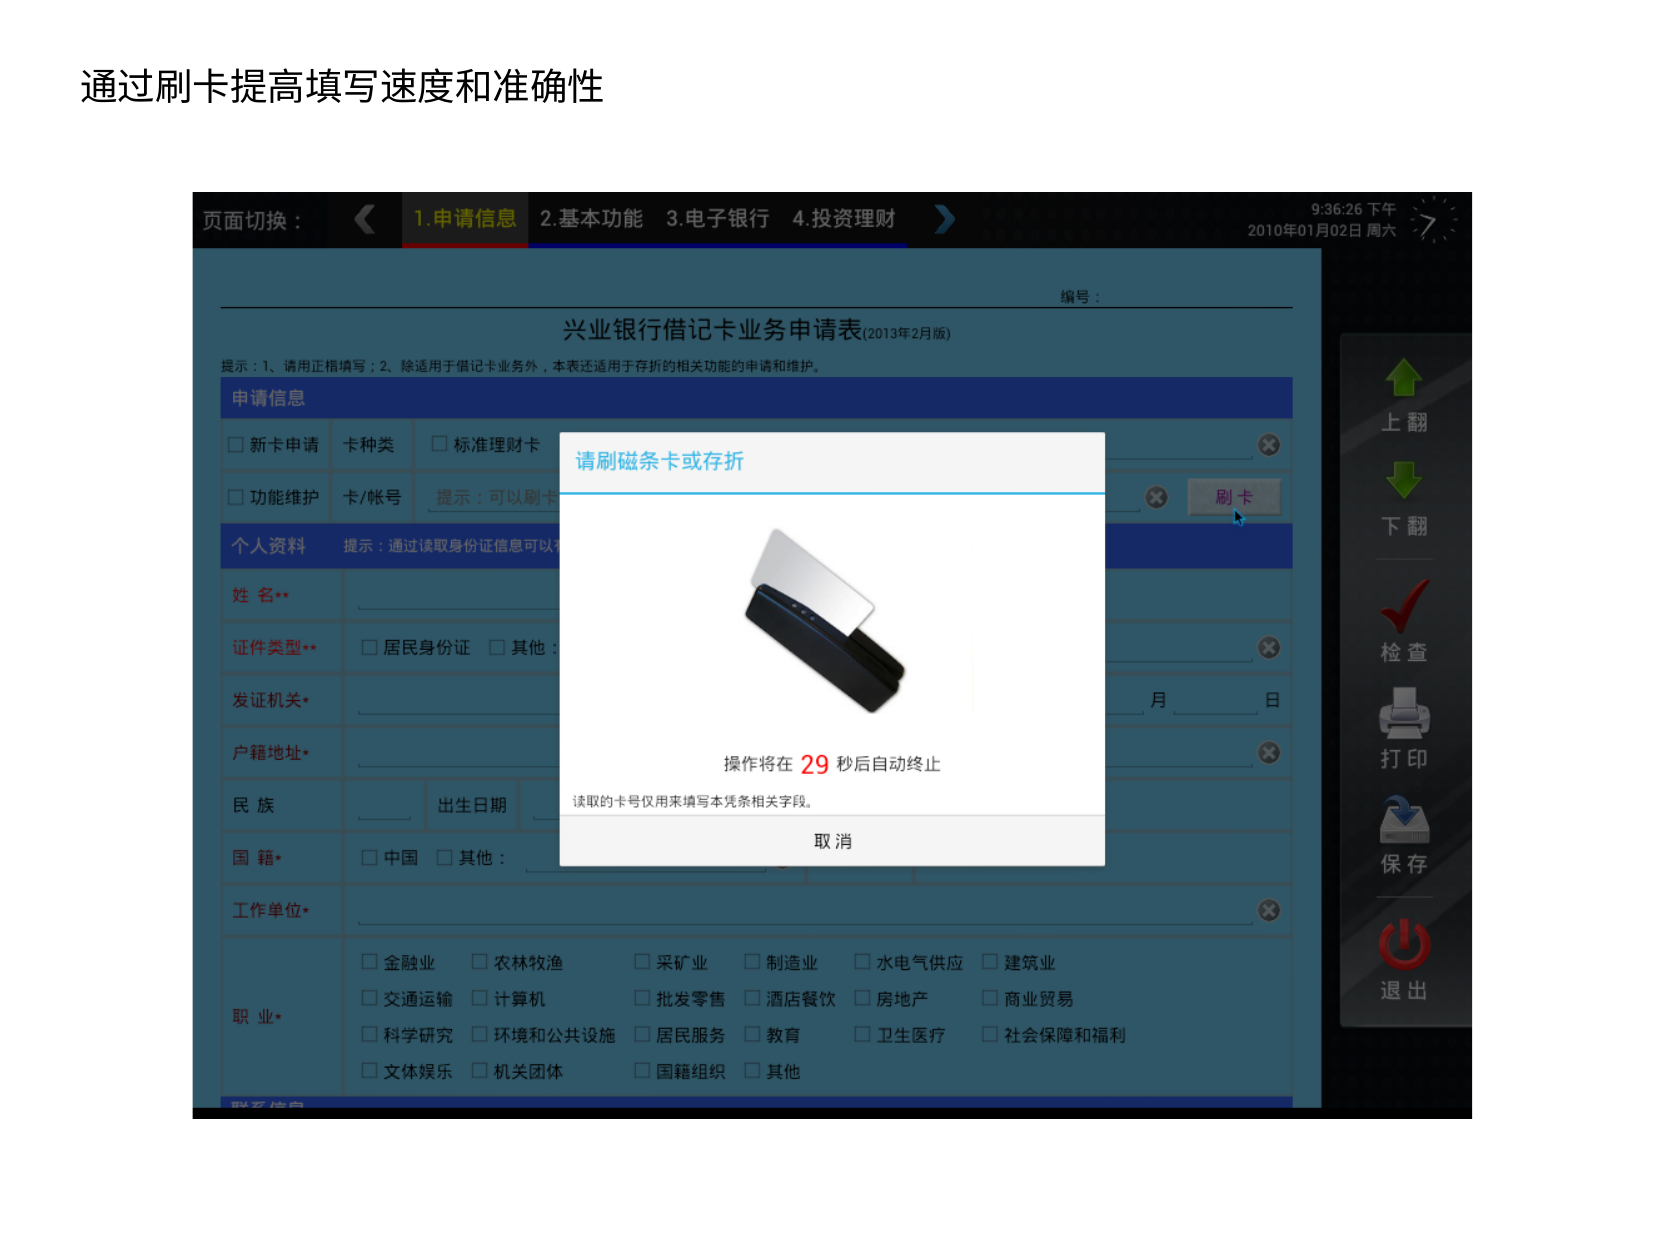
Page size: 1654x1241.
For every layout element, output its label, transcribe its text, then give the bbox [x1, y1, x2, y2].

text_box 通过刷卡提高填写速度和准确性 [65, 59, 621, 118]
picture [192, 192, 1473, 1119]
